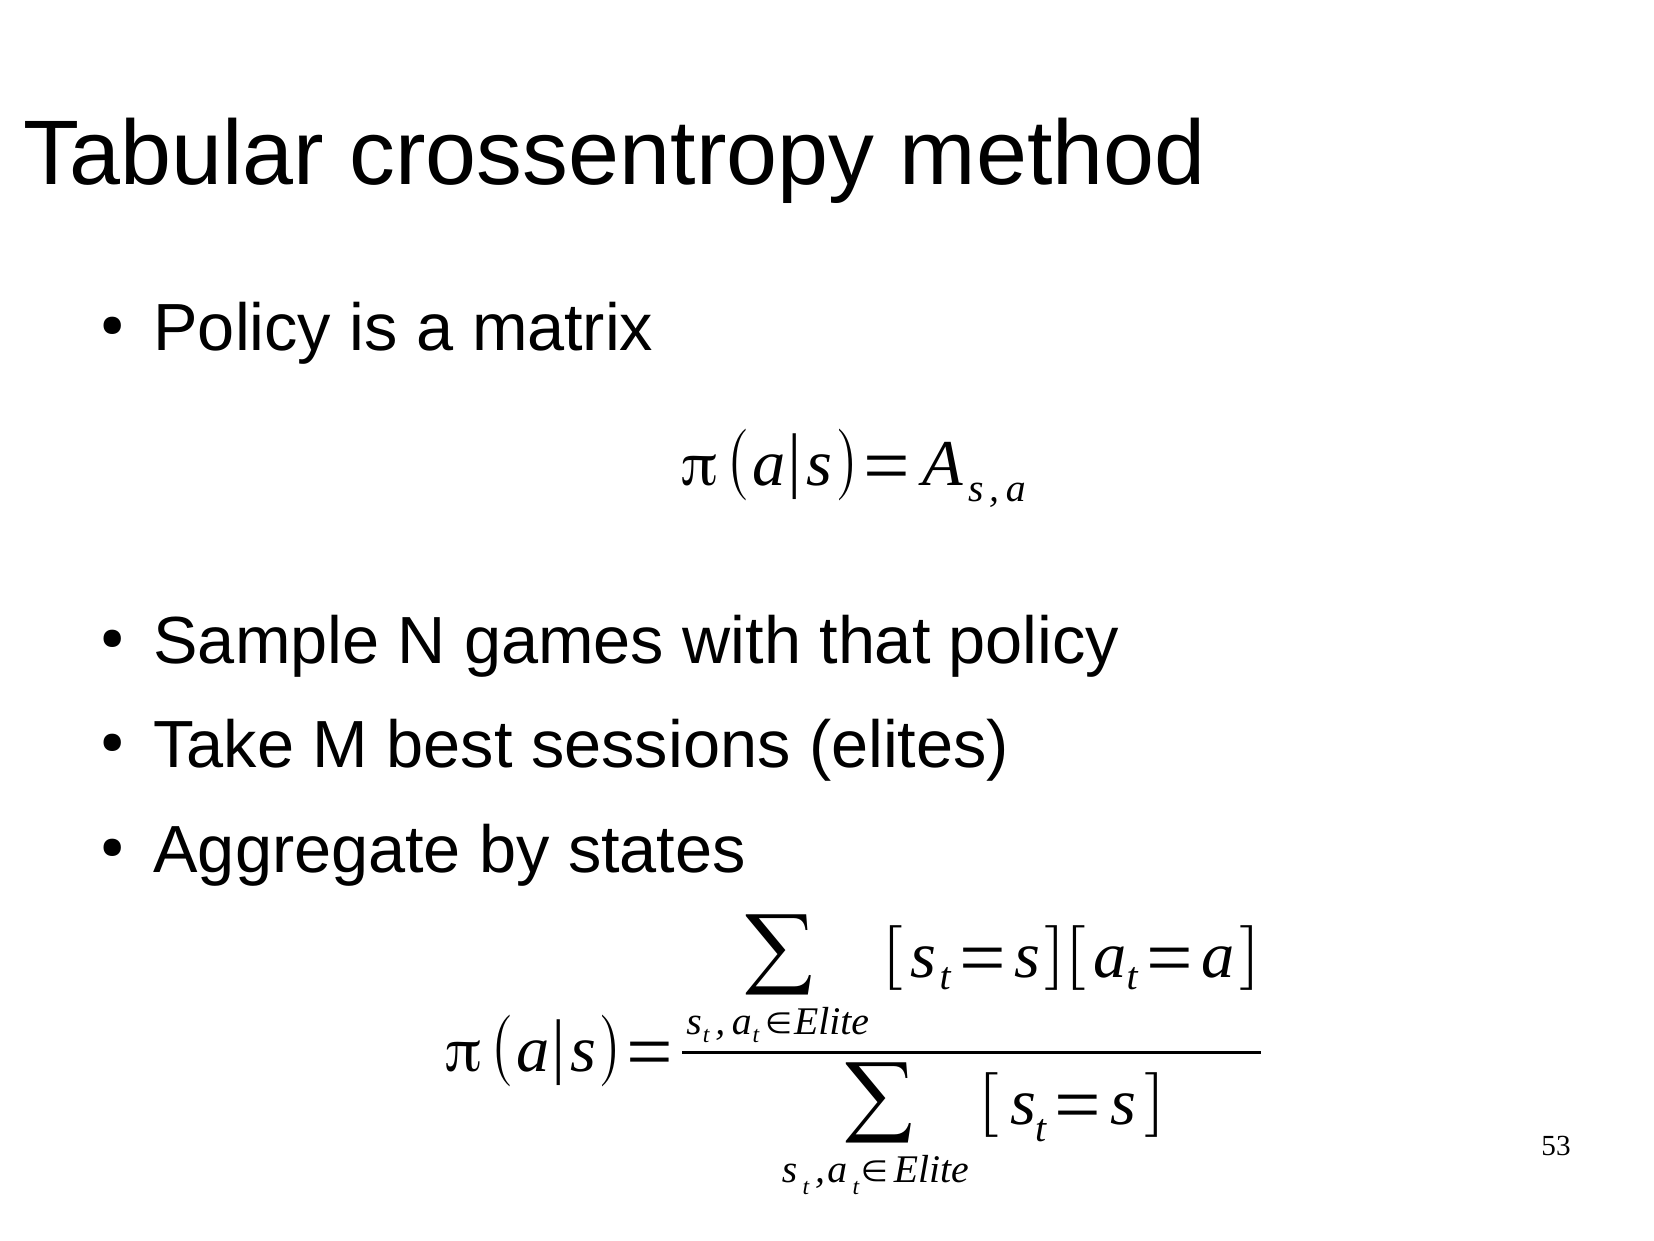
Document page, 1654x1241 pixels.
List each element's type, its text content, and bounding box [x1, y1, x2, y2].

chart [428, 907, 1279, 1200]
title Tabular crossentropy method [23, 49, 1512, 257]
list Policy is a matrix Sample N games with that policy Take M best sessions (elites) Aggregate by states [82, 290, 1571, 1010]
chart [664, 423, 1041, 509]
